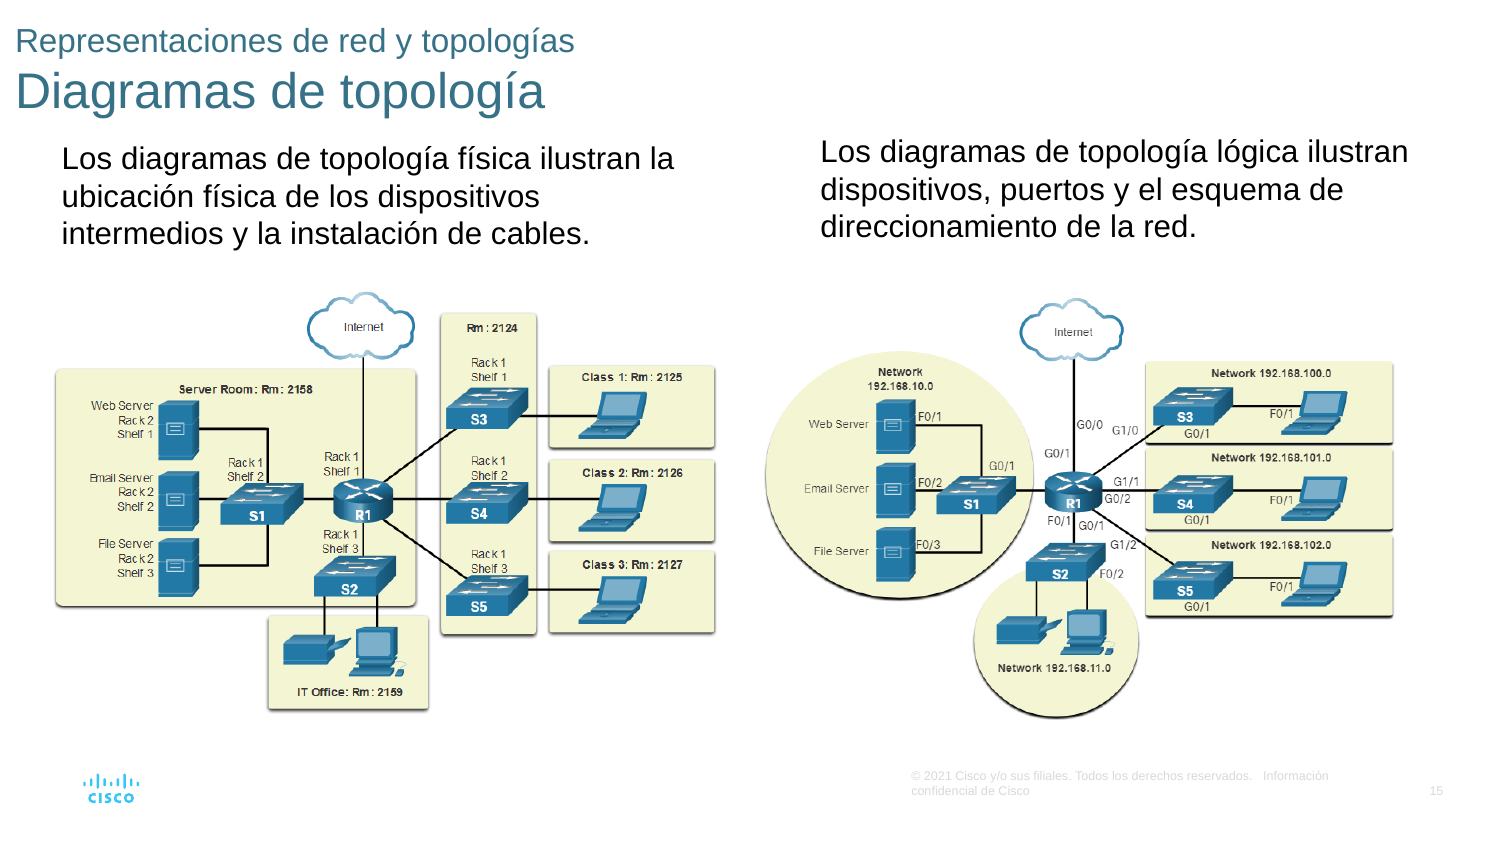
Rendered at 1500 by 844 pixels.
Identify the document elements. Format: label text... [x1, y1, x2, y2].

title Representaciones de red y topologías Diagramas de topología [0, 6, 1500, 131]
list Los diagramas de topología física ilustran la ubicación física de los dispositivos intermedios y la instalación de cables. [46, 130, 713, 253]
text_box Los diagramas de topología lógica ilustran dispositivos, puertos y el esquema de direccionamiento de la red. [805, 124, 1500, 252]
picture [46, 280, 731, 721]
picture [751, 280, 1404, 720]
